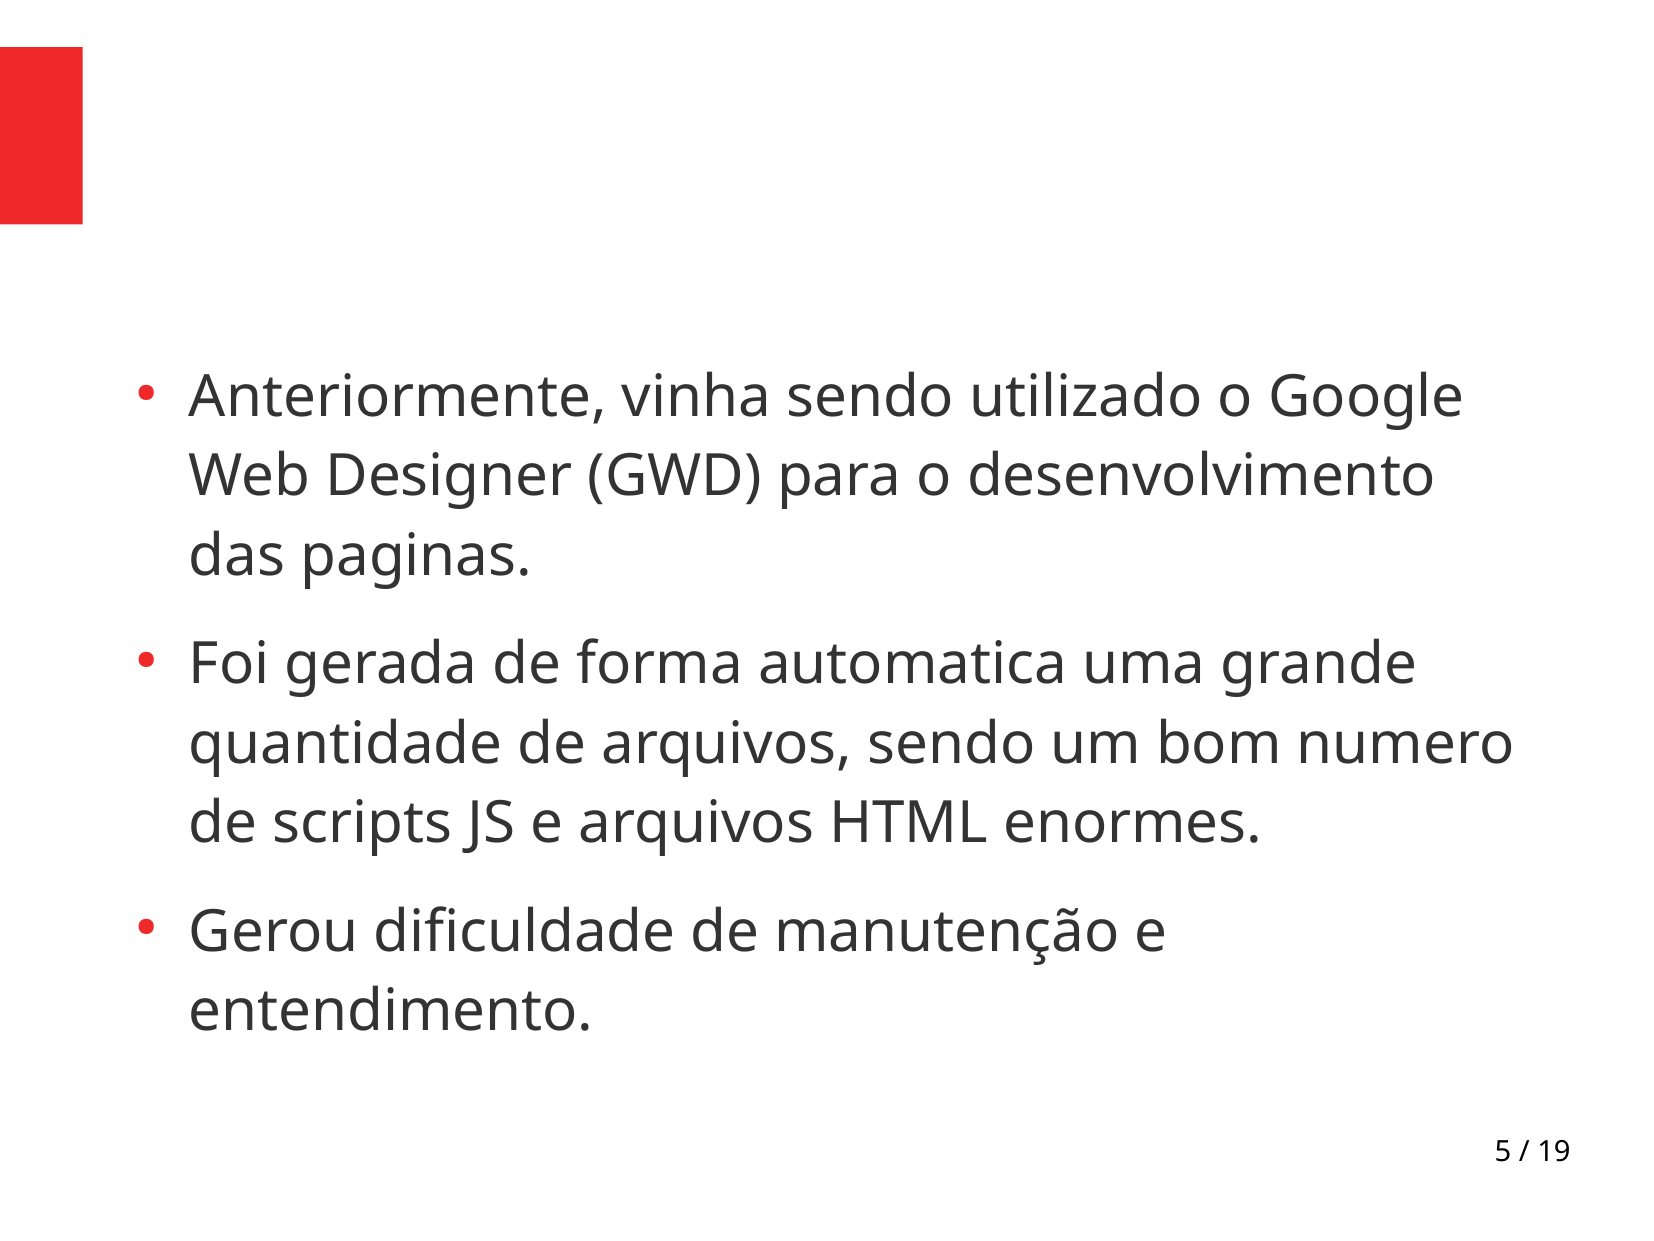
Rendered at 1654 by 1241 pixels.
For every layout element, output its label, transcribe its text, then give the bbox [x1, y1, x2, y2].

list Anteriormente, vinha sendo utilizado o Google Web Designer (GWD) para o desenvolvimento das paginas. Foi gerada de forma automatica uma grande quantidade de arquivos, sendo um bom numero de scripts JS e arquivos HTML enormes. Gerou dificuldade de manutenção e entendimento. [118, 354, 1536, 1074]
